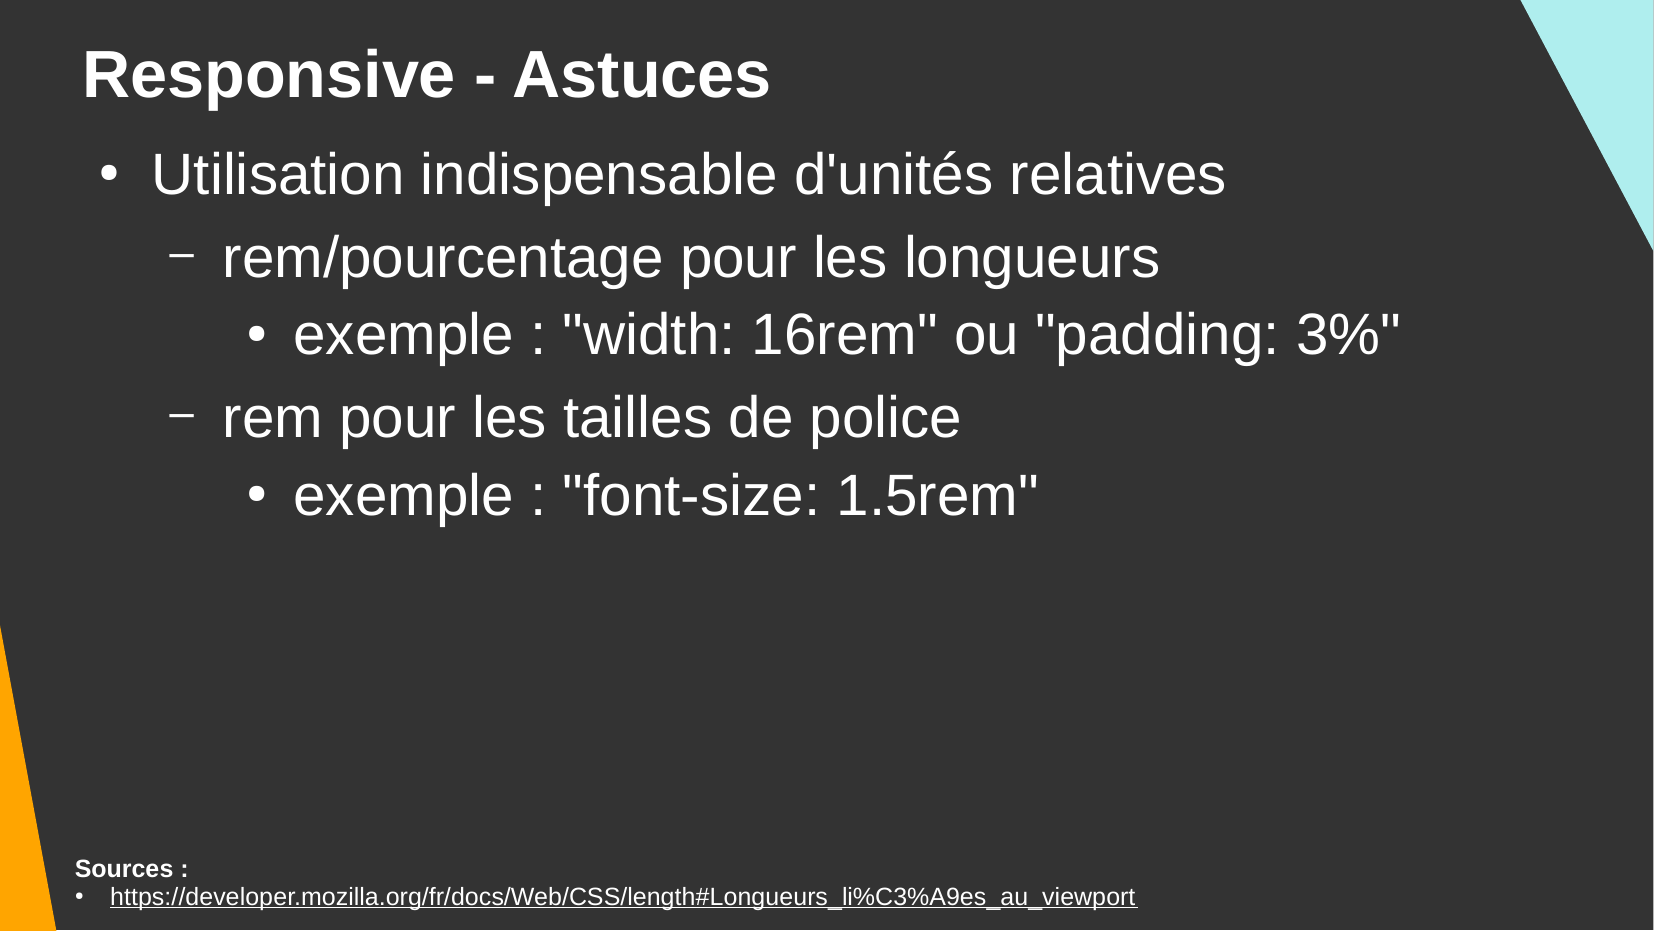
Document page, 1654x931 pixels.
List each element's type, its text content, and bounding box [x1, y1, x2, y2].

title Responsive - Astuces [82, 37, 1571, 112]
list Utilisation indispensable d'unités relatives rem/pourcentage pour les longueurs exemple : "width: 16rem" ou "padding: 3%" rem pour les tailles de police exemple : "font-size: 1.5rem" [80, 141, 1605, 603]
text_box [1520, 0, 1654, 253]
text_box [0, 625, 57, 931]
text_box Sources : https://developer.mozilla.org/fr/docs/Web/CSS/length#Longueurs_li%C3%A9es_au_viewport [60, 847, 1546, 928]
